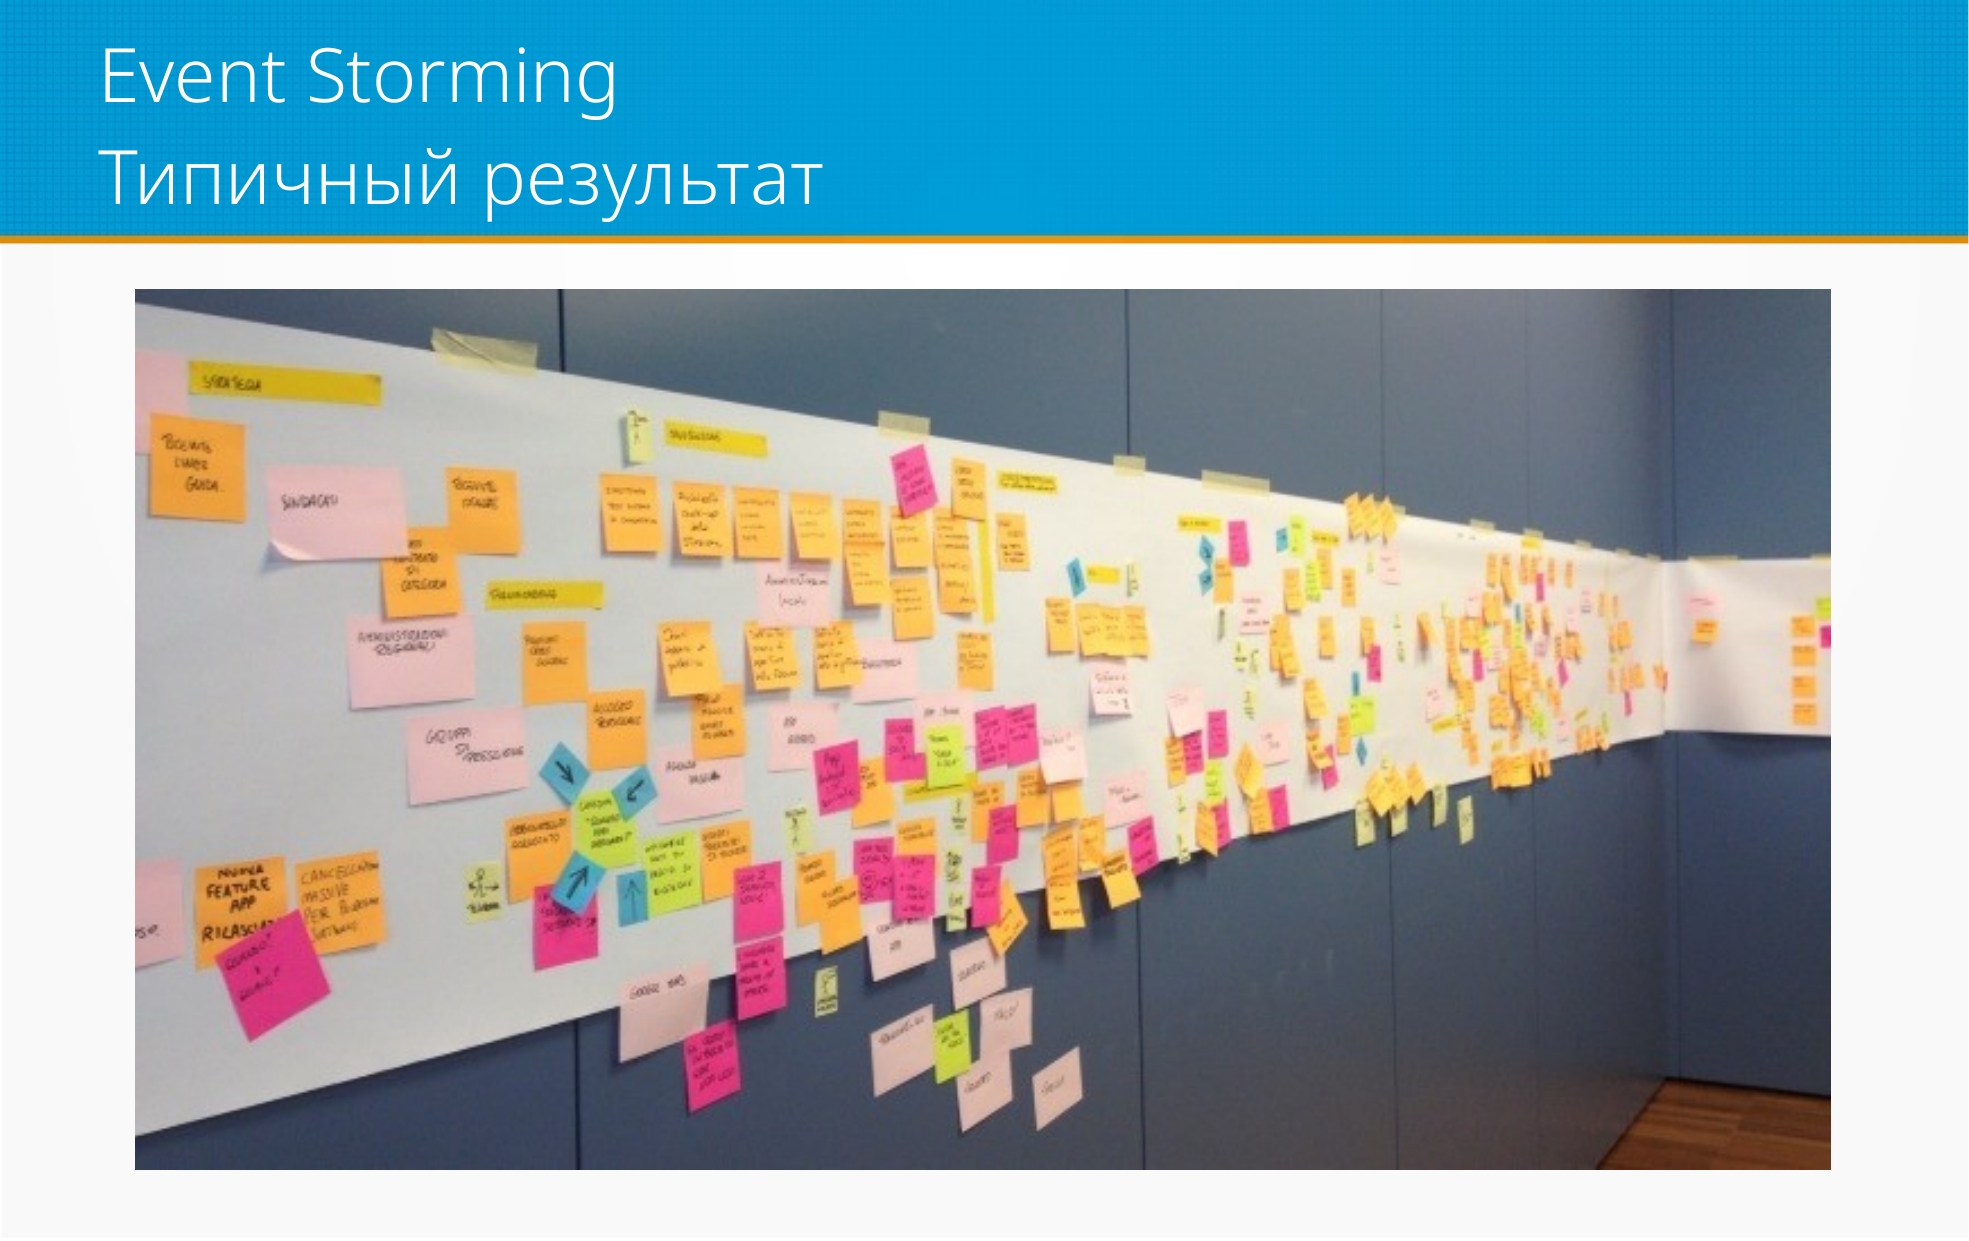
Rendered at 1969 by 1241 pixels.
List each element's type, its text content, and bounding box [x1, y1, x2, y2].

picture [0, 233, 1969, 1241]
title Event Storming Типичный результат [98, 19, 1870, 227]
